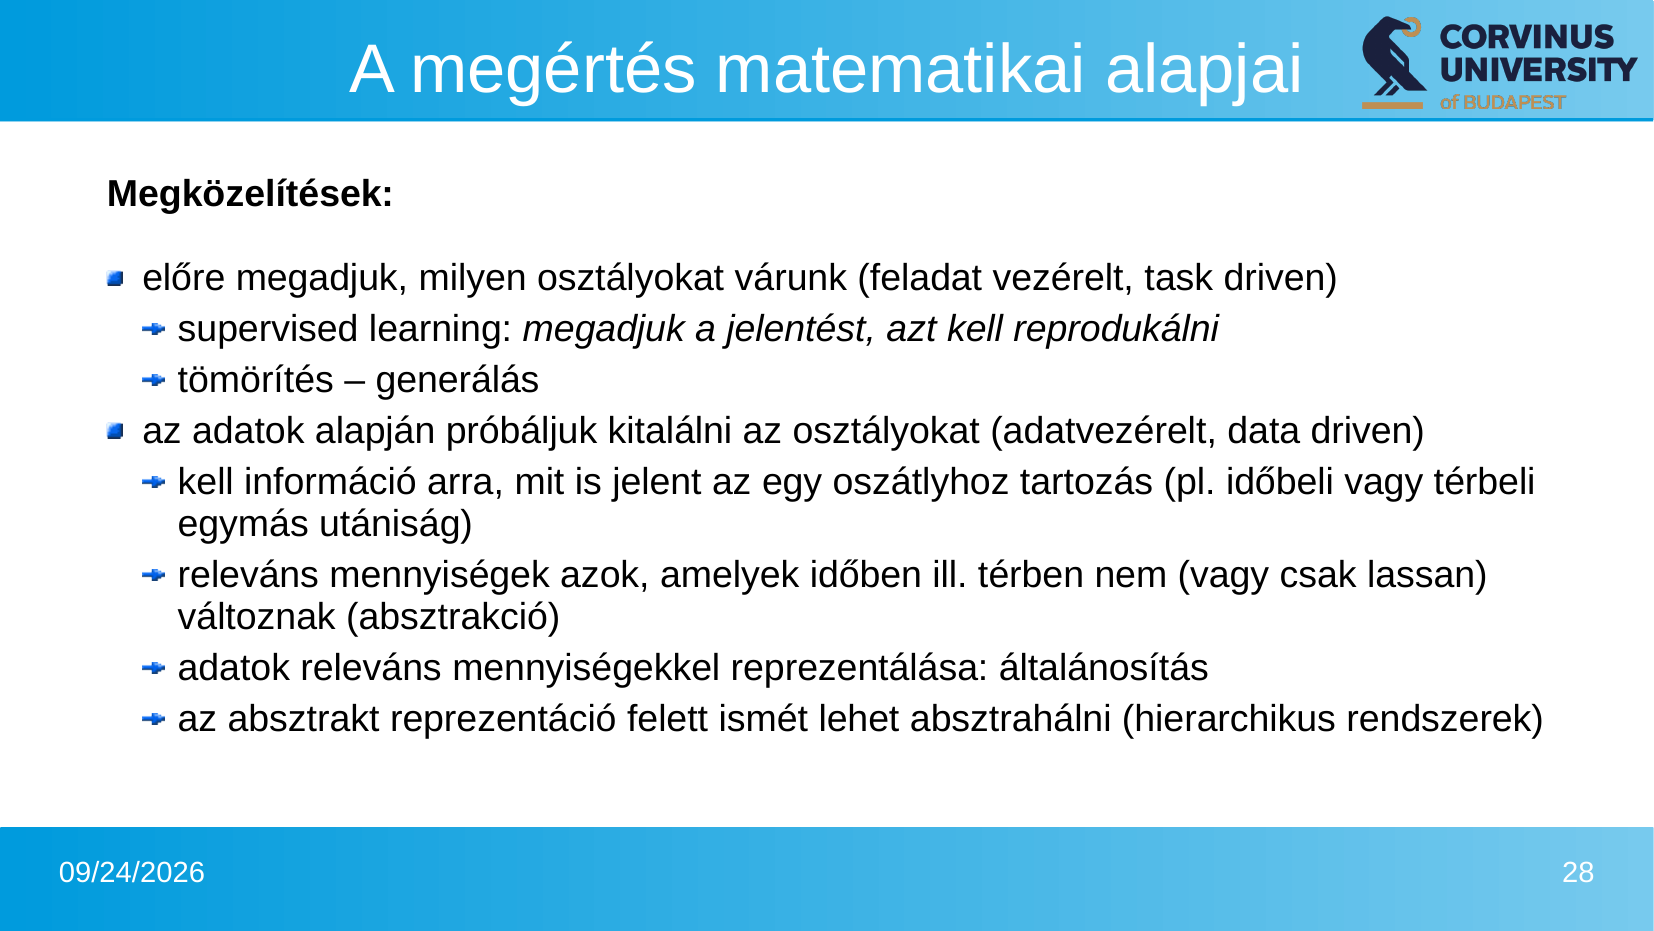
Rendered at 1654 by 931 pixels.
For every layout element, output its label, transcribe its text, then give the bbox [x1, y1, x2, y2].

title A megértés matematikai alapjai [59, 29, 1362, 108]
picture [1362, 16, 1638, 109]
text_box Megközelítések: előre megadjuk, milyen osztályokat várunk (feladat vezérelt, task driven) supervised learning: megadjuk a jelentést, azt kell reprodukálni tömörítés – generálás az adatok alapján próbáljuk kitalálni az osztályokat (adatvezérelt, data driven) kell információ arra, mit is jelent az egy oszátlyhoz tartozás (pl. időbeli vagy térbeli egymás utániság) releváns mennyiségek azok, amelyek időben ill. térben nem (vagy csak lassan) változnak (absztrakció) adatok releváns mennyiségekkel reprezentálása: általánosítás az absztrakt reprezentáció felett ismét lehet absztrahálni (hierarchikus rendszerek) [92, 165, 1578, 790]
